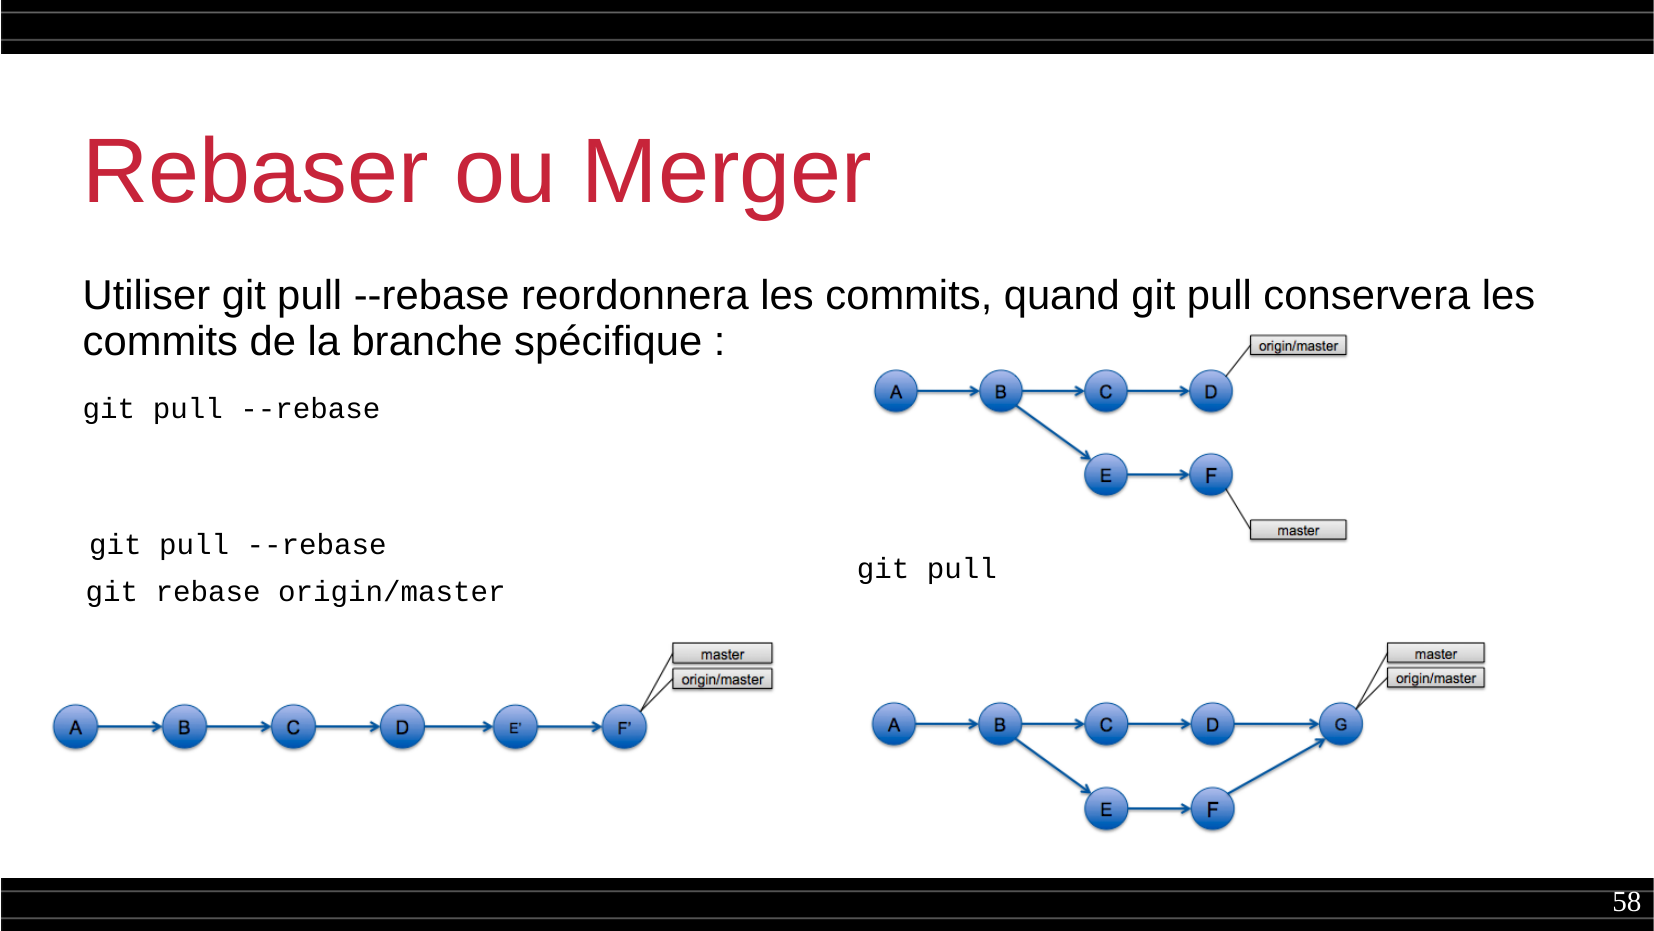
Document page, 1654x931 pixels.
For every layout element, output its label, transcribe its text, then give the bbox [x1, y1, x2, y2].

text_box git rebase origin/master [70, 570, 733, 618]
text_box git pull --rebase [74, 522, 402, 571]
picture [865, 637, 1489, 836]
text_box git pull [842, 546, 1170, 595]
list Utiliser git pull --rebase reordonnera les commits, quand git pull conservera les commits de la branche spécifique : git pull --rebase [82, 271, 1571, 851]
picture [1, 0, 1654, 54]
title Rebaser ou Merger [82, 92, 1571, 249]
picture [47, 638, 777, 756]
picture [862, 329, 1353, 544]
picture [1, 878, 1654, 931]
